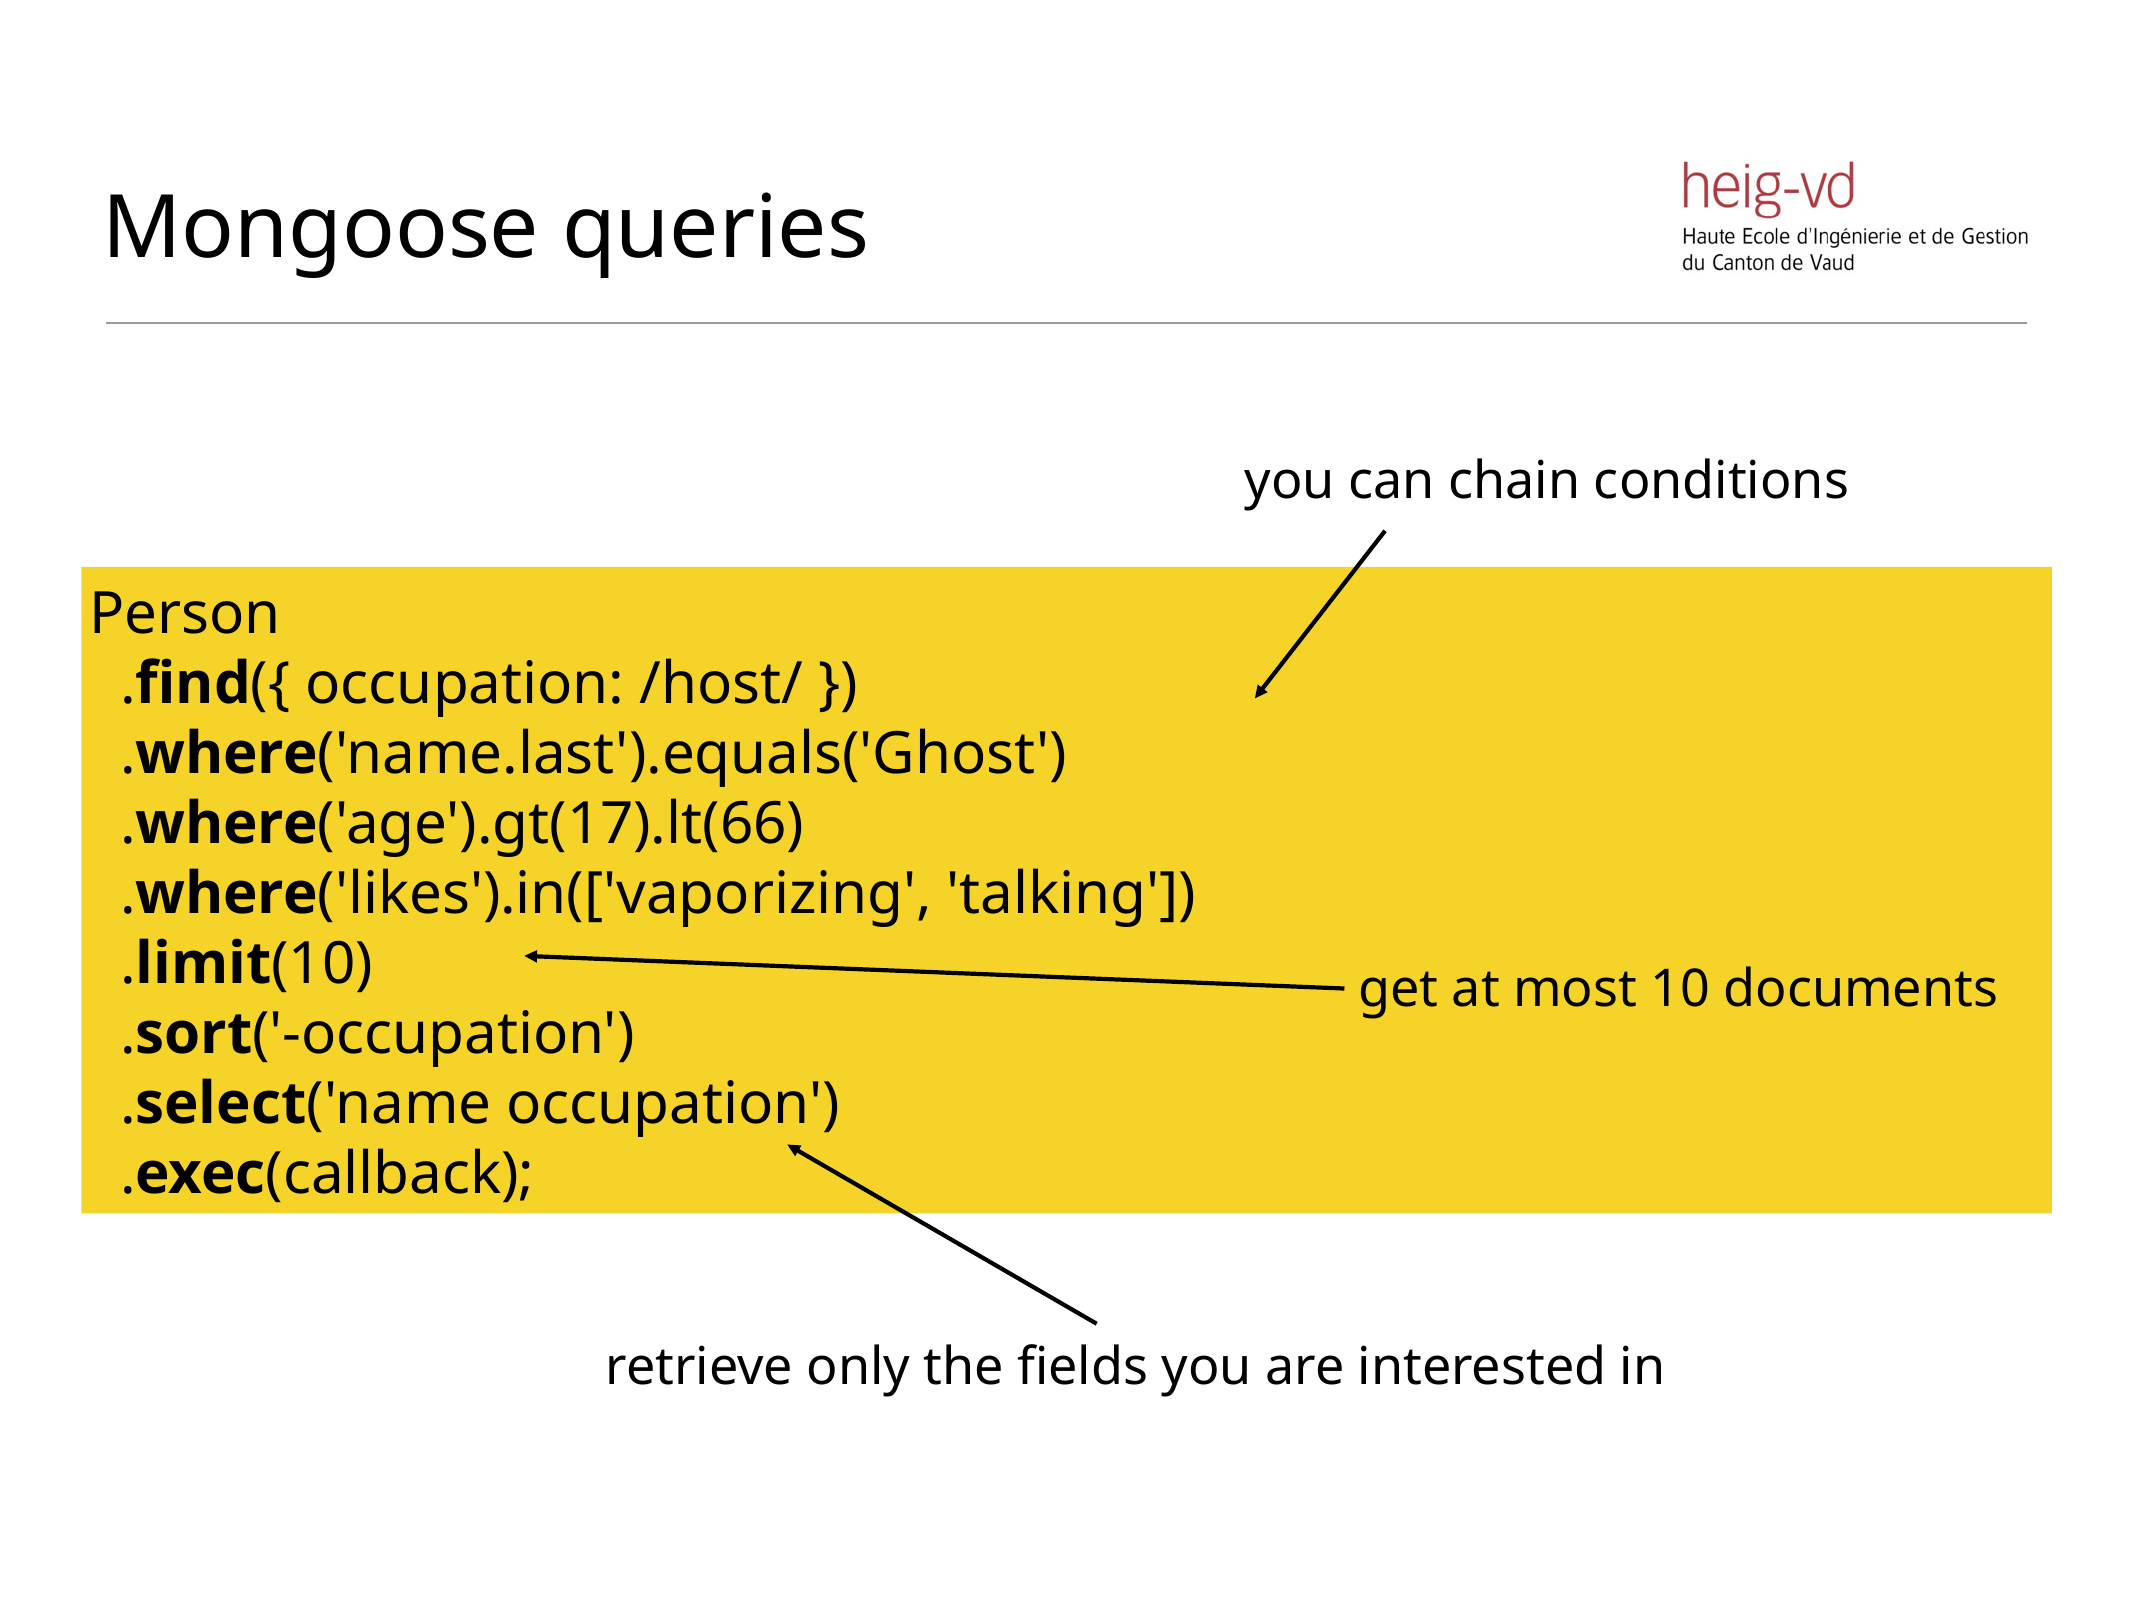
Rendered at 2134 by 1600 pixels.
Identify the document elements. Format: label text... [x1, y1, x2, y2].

text_box you can chain conditions [1236, 438, 1858, 518]
text_box retrieve only the fields you are interested in [597, 1323, 1675, 1404]
text_box get at most 10 documents [1350, 946, 2007, 1026]
text_box Person .find({ occupation: /host/ }) .where('name.last').equals('Ghost') .where('age').gt(17).lt(66) .where('likes').in(['vaporizing', 'talking']) .limit(10) .sort('-occupation') .select('name occupation') .exec(callback); [81, 566, 2052, 1214]
title Mongoose queries [93, 54, 2040, 284]
